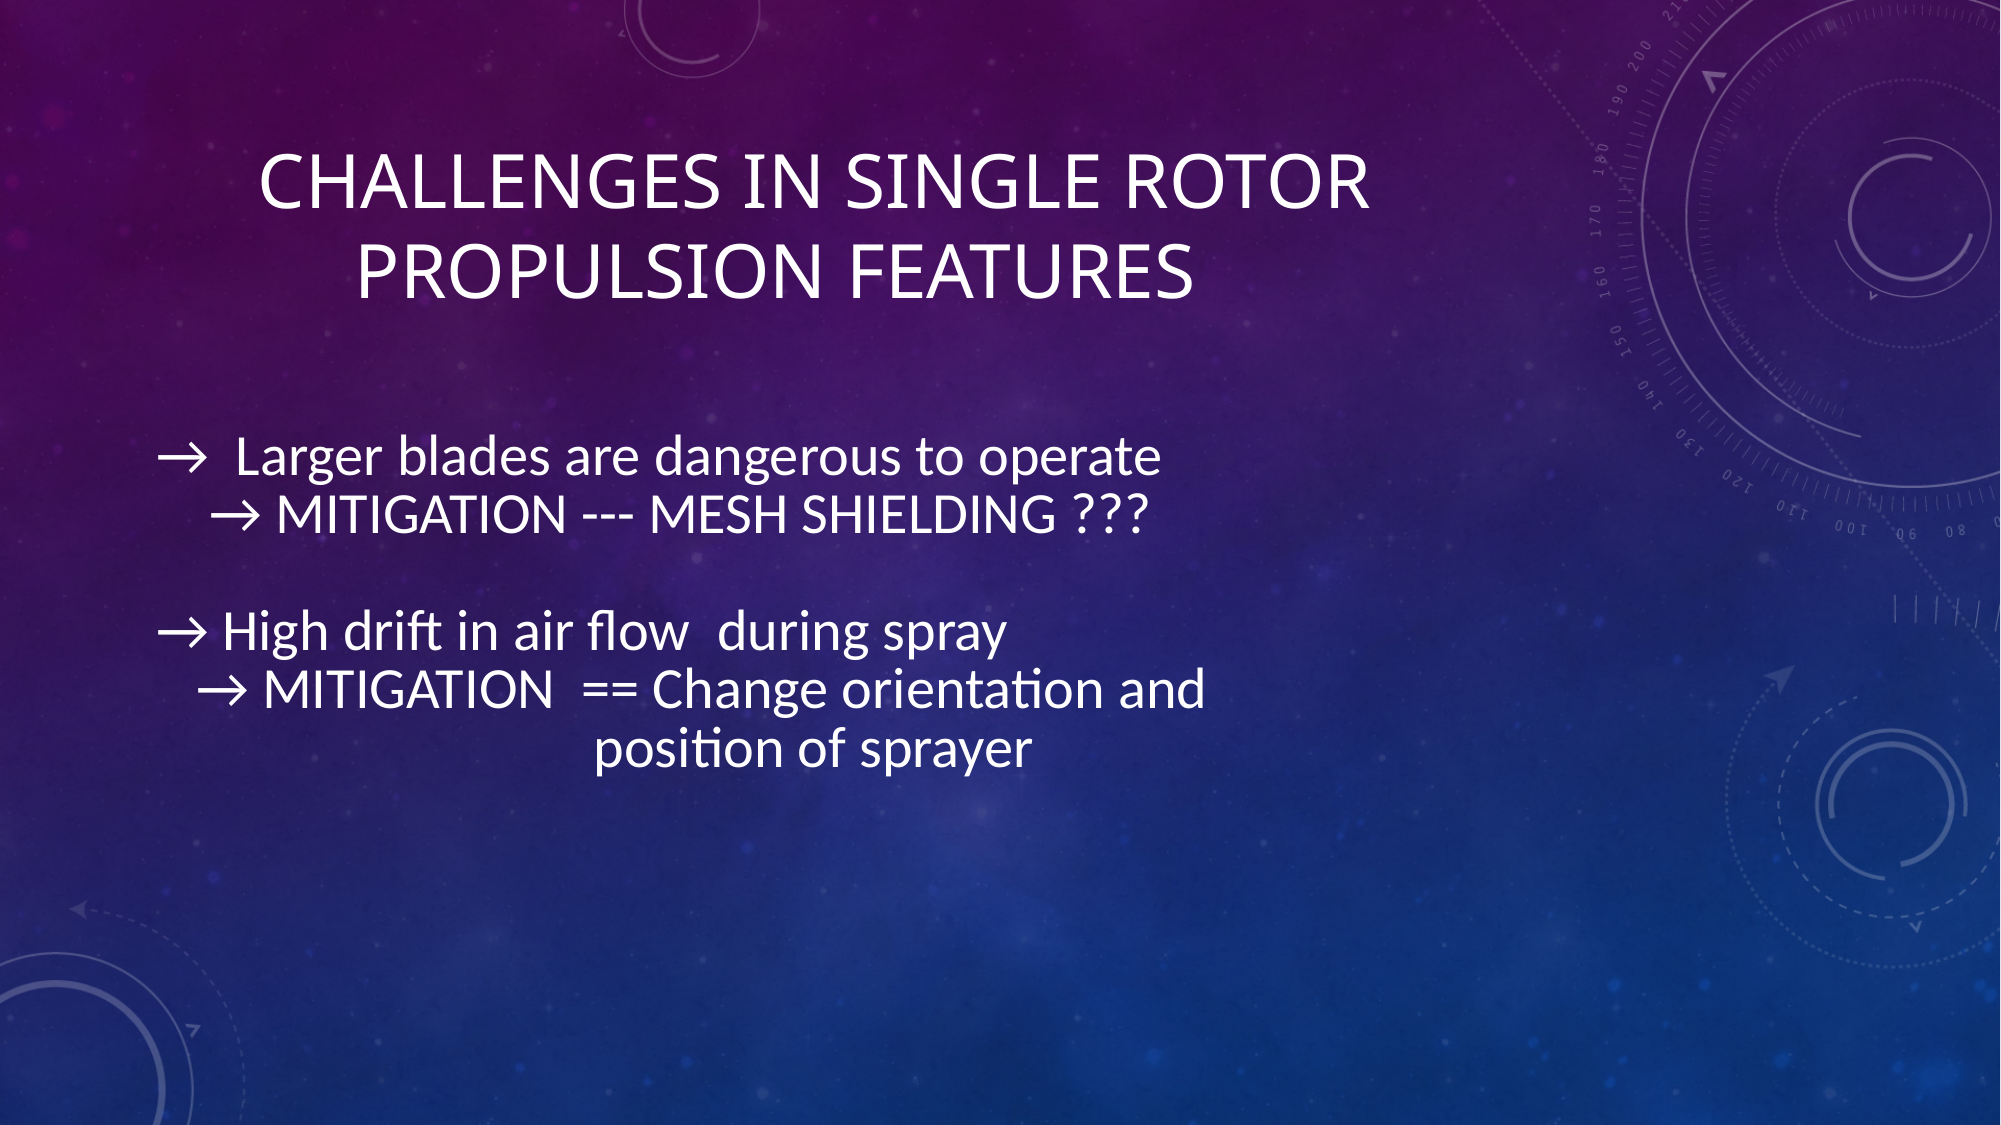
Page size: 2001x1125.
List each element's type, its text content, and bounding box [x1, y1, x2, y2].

title CHALLENGES IN Single rotor propulsion features [106, 103, 1769, 343]
picture [0, 0, 2001, 1125]
text_box → Larger blades are dangerous to operate → MITIGATION --- MESH SHIELDING ??? → High drift in air flow during spray → MITIGATION == Change orientation and position of sprayer [141, 366, 1678, 1099]
